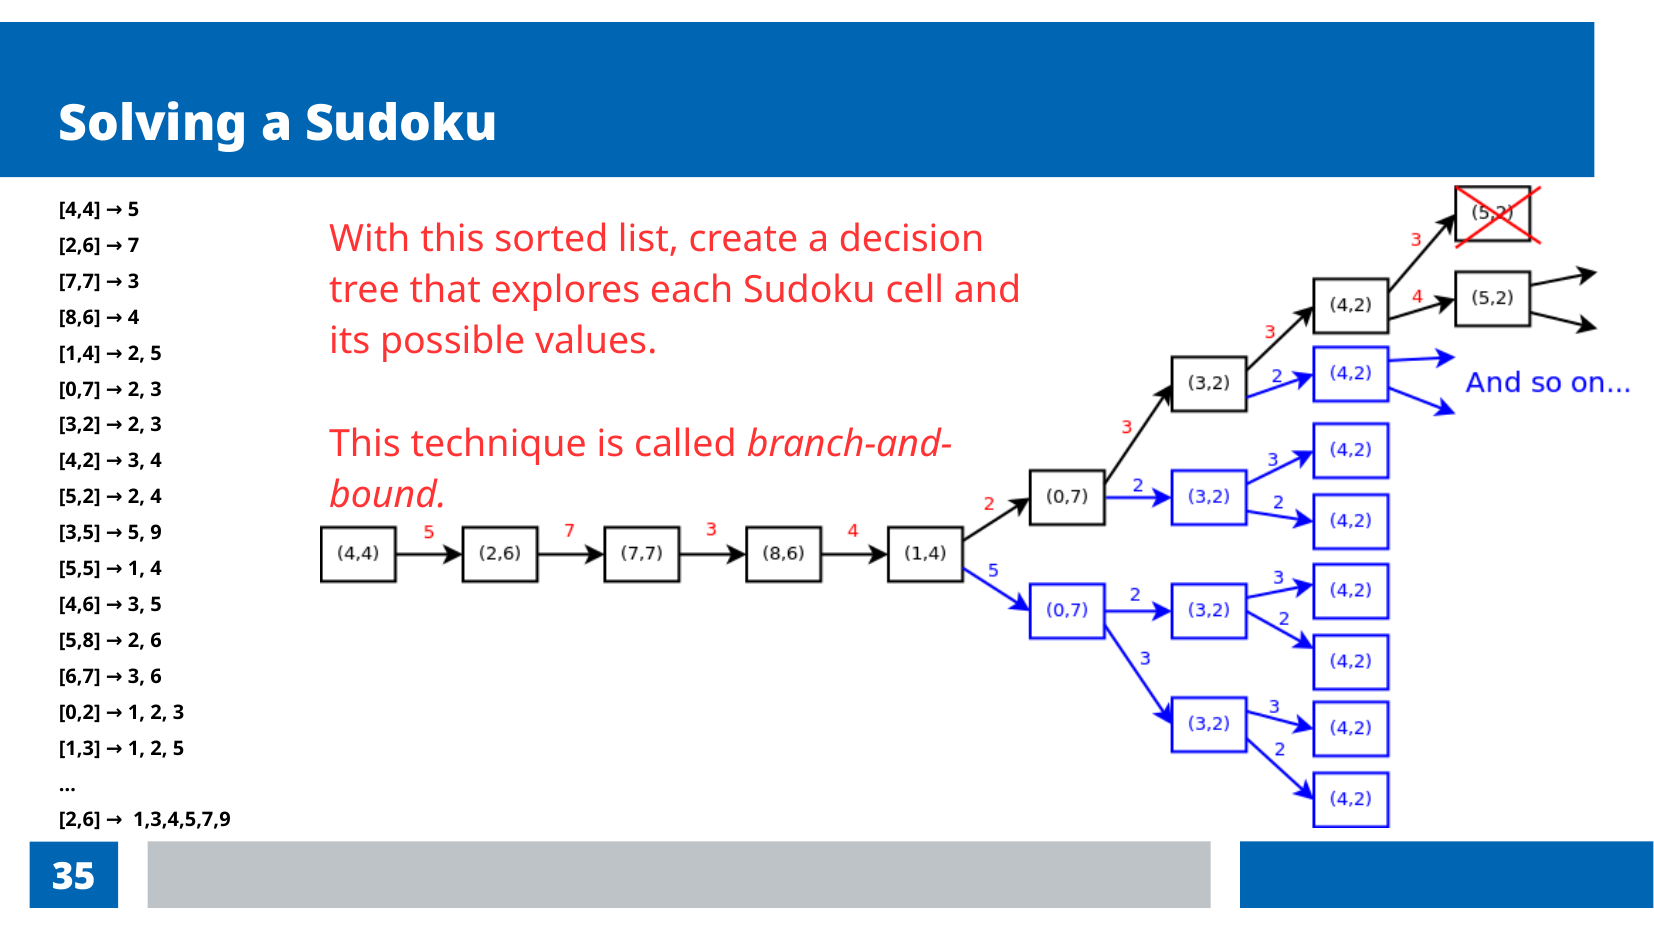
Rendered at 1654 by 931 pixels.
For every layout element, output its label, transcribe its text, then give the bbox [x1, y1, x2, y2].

picture [320, 185, 1636, 828]
list [4,4] → 5 [2,6] → 7 [7,7] → 3 [8,6] → 4 [1,4] → 2, 5 [0,7] → 2, 3 [3,2] → 2, 3 [4,2] → 3, 4 [5,2] → 2, 4 [3,5] → 5, 9 [5,5] → 1, 4 [4,6] → 3, 5 [5,8] → 2, 6 [6,7] → 3, 6 [0,2] → 1, 2, 3 [1,3] → 1, 2, 5 … [2,6] → 1,3,4,5,7,9 [59, 195, 571, 841]
title Solving a Sudoku [59, 44, 1595, 156]
text_box With this sorted list, create a decision tree that explores each Sudoku cell and its possible values. This technique is called branch-and-bound. [314, 204, 1051, 481]
